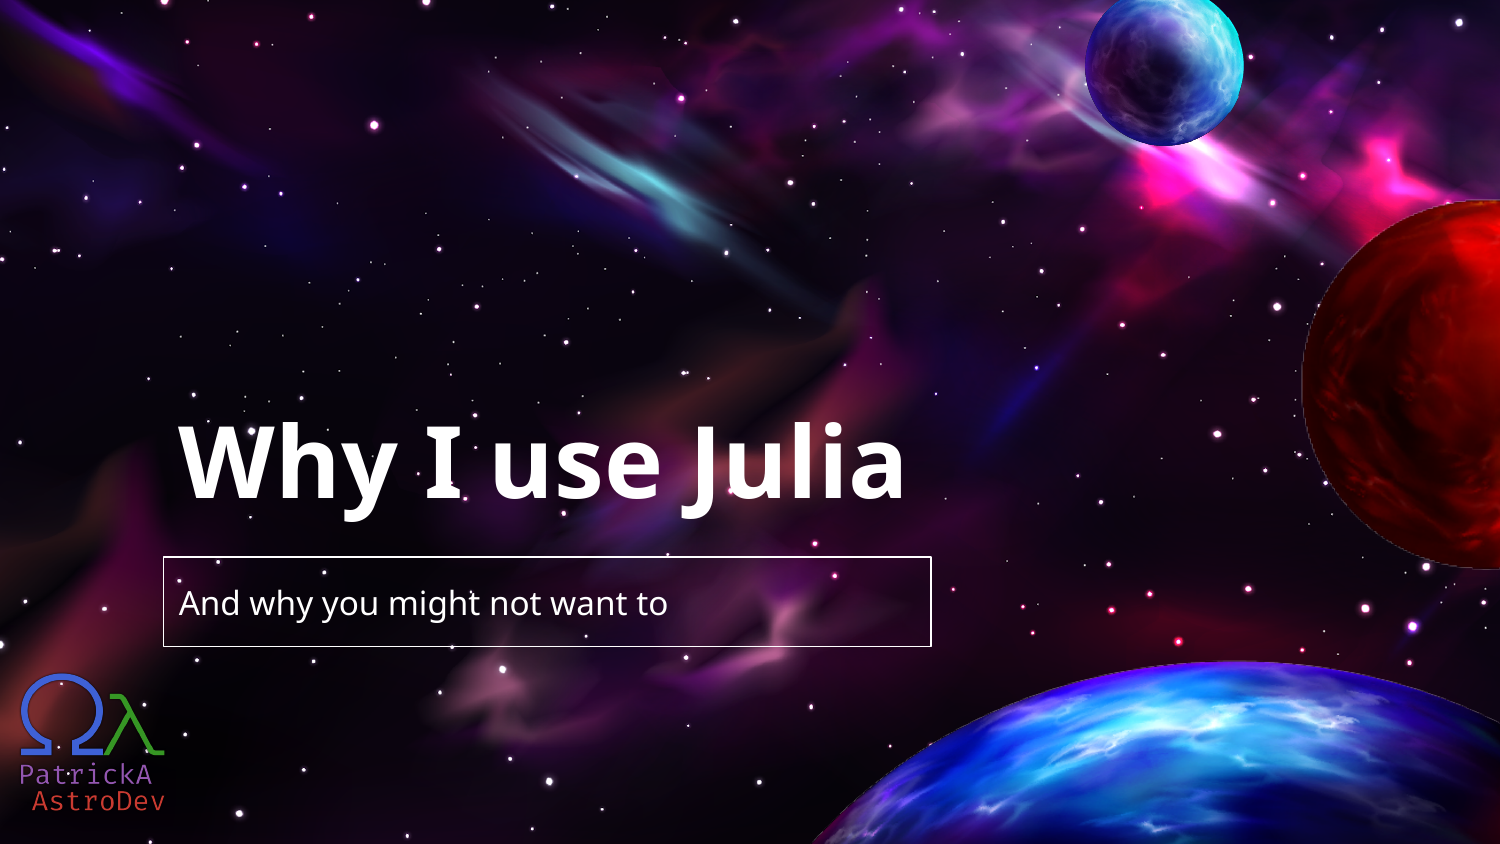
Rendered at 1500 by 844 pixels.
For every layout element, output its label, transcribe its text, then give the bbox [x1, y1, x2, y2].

picture [0, 0, 1500, 844]
title Why I use Julia [163, 197, 931, 534]
subtitle And why you might not want to [163, 556, 931, 647]
